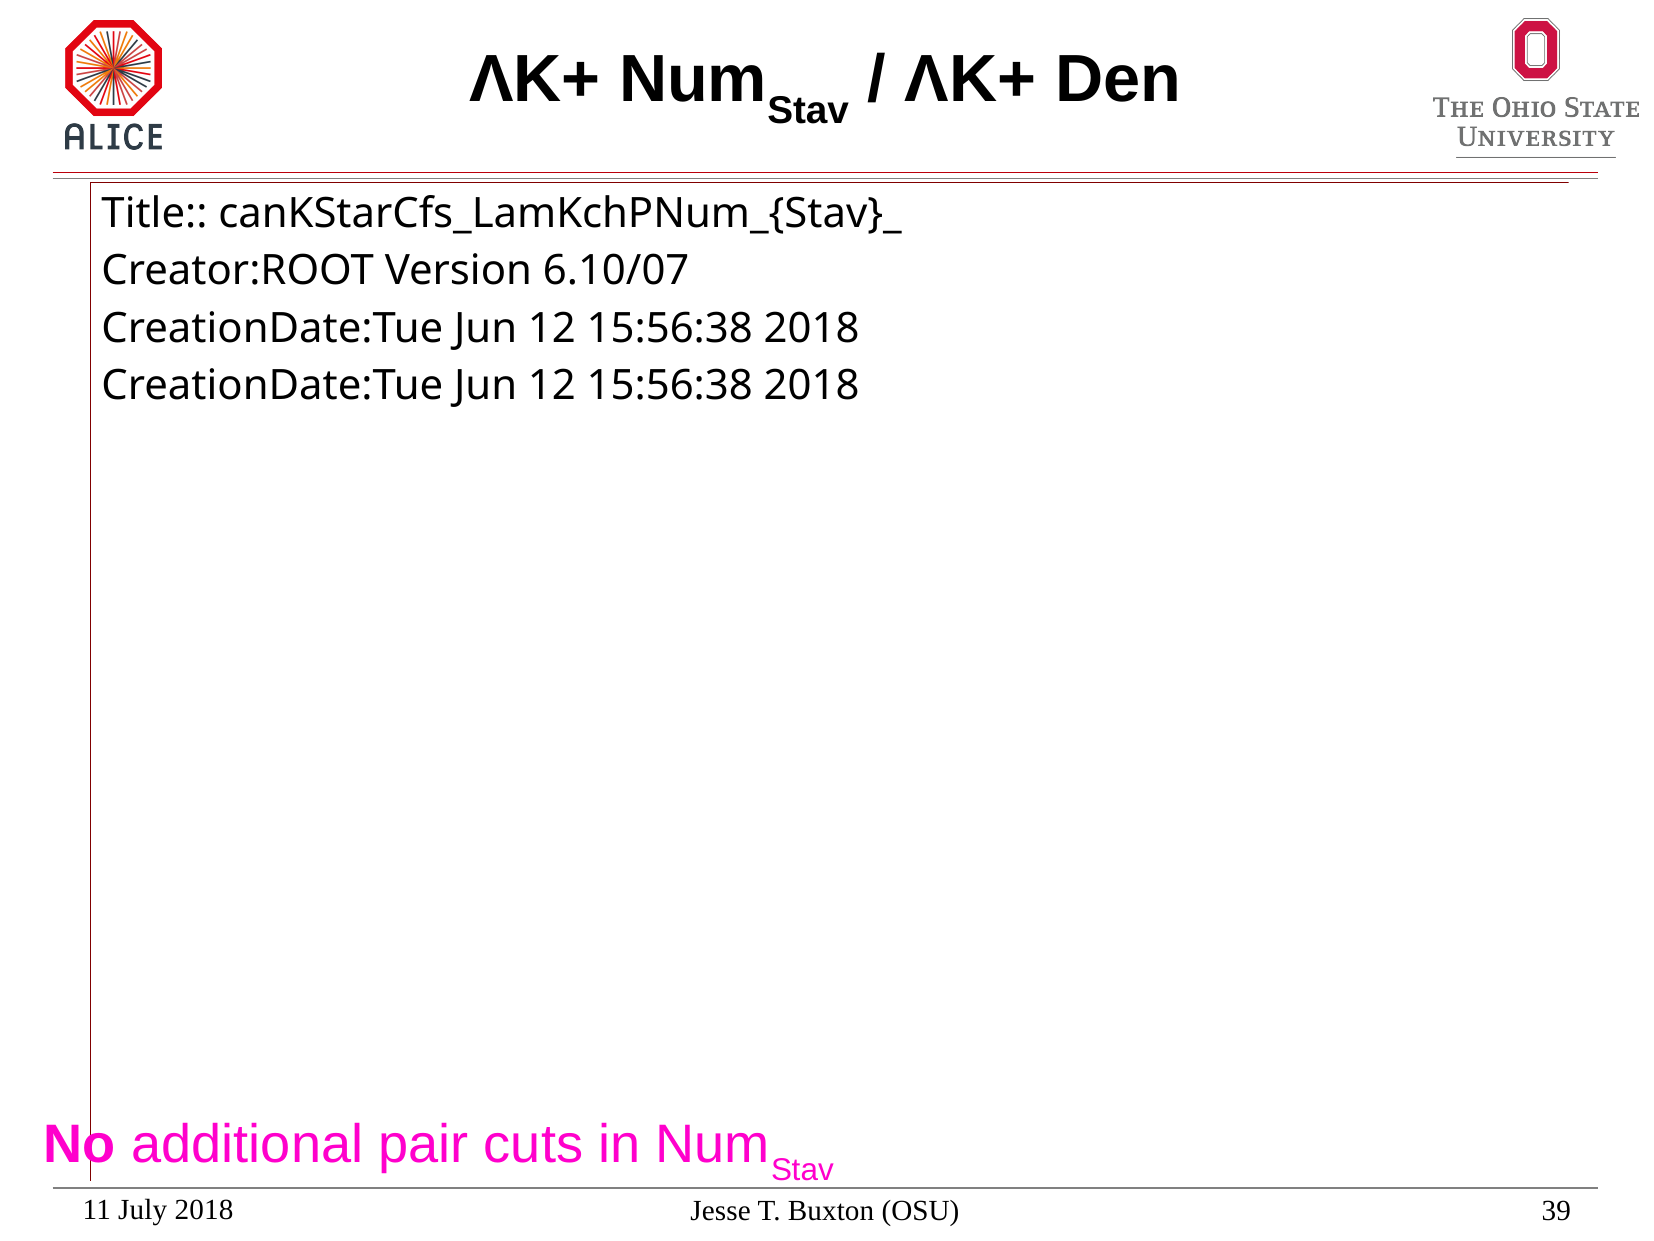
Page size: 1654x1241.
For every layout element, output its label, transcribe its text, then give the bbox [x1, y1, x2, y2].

picture [1513, 5, 1642, 171]
picture [65, 20, 137, 150]
text_box No additional pair cuts in NumStav [28, 1106, 976, 1195]
picture [87, 180, 1569, 1181]
title ΛK+ NumStav / ΛK+ Den [137, 1, 1513, 172]
